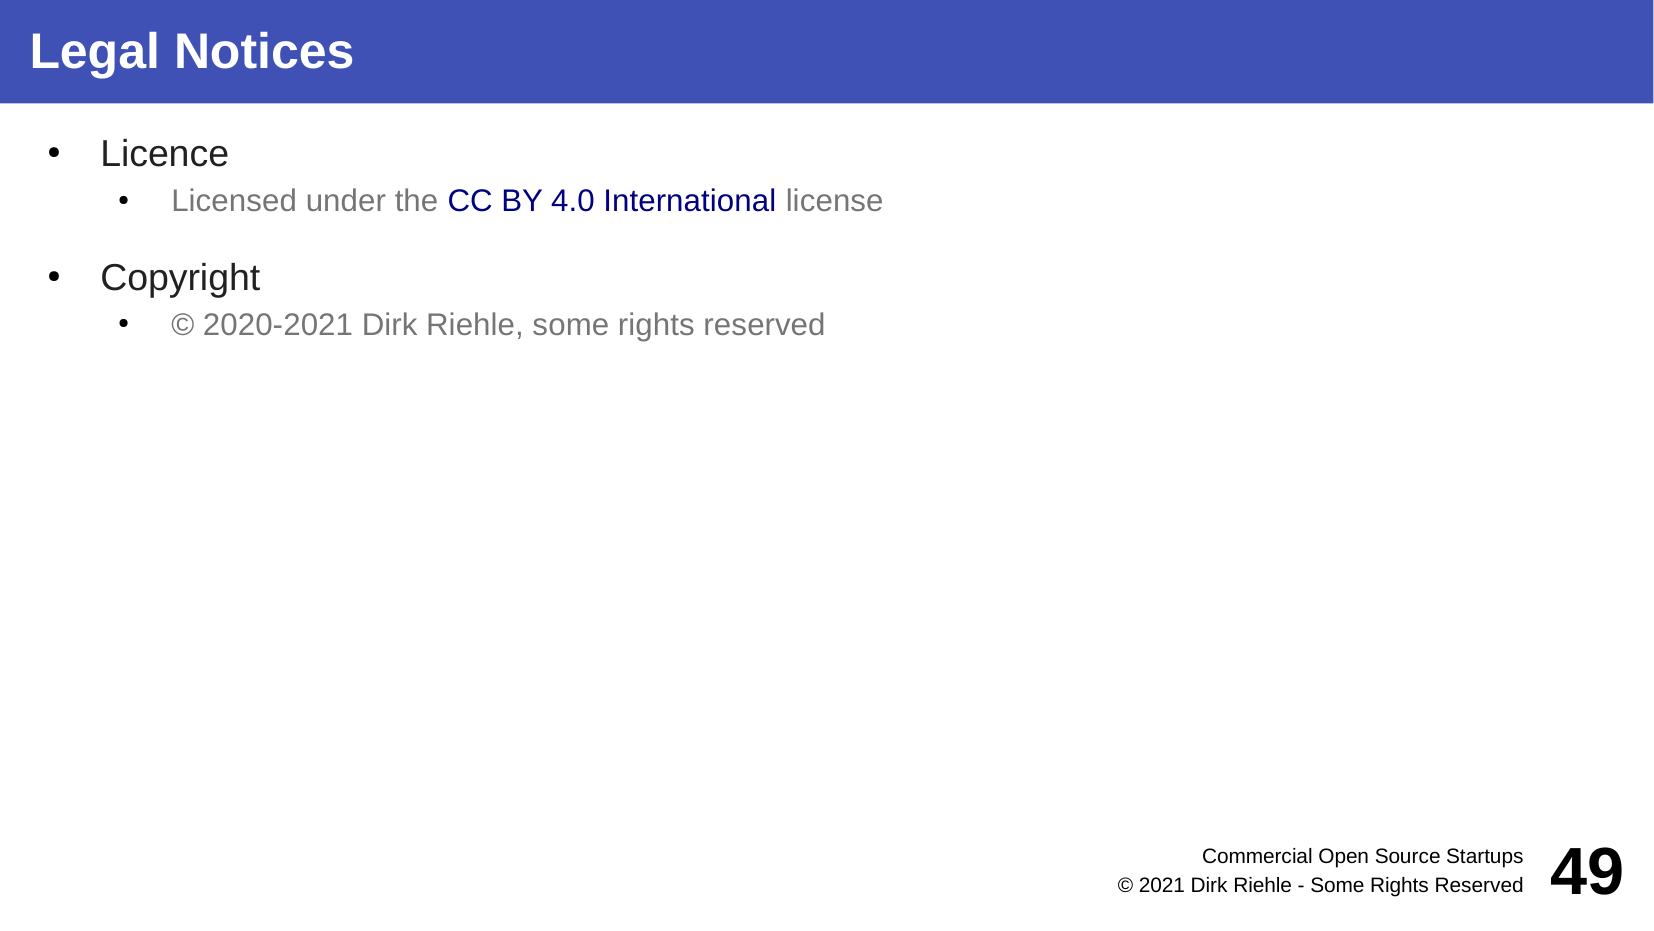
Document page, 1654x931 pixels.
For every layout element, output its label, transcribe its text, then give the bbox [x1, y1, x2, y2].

list Licence Licensed under the CC BY 4.0 International license Copyright © 2020-2021 Dirk Riehle, some rights reserved [29, 132, 1625, 813]
title Legal Notices [0, 0, 1654, 104]
